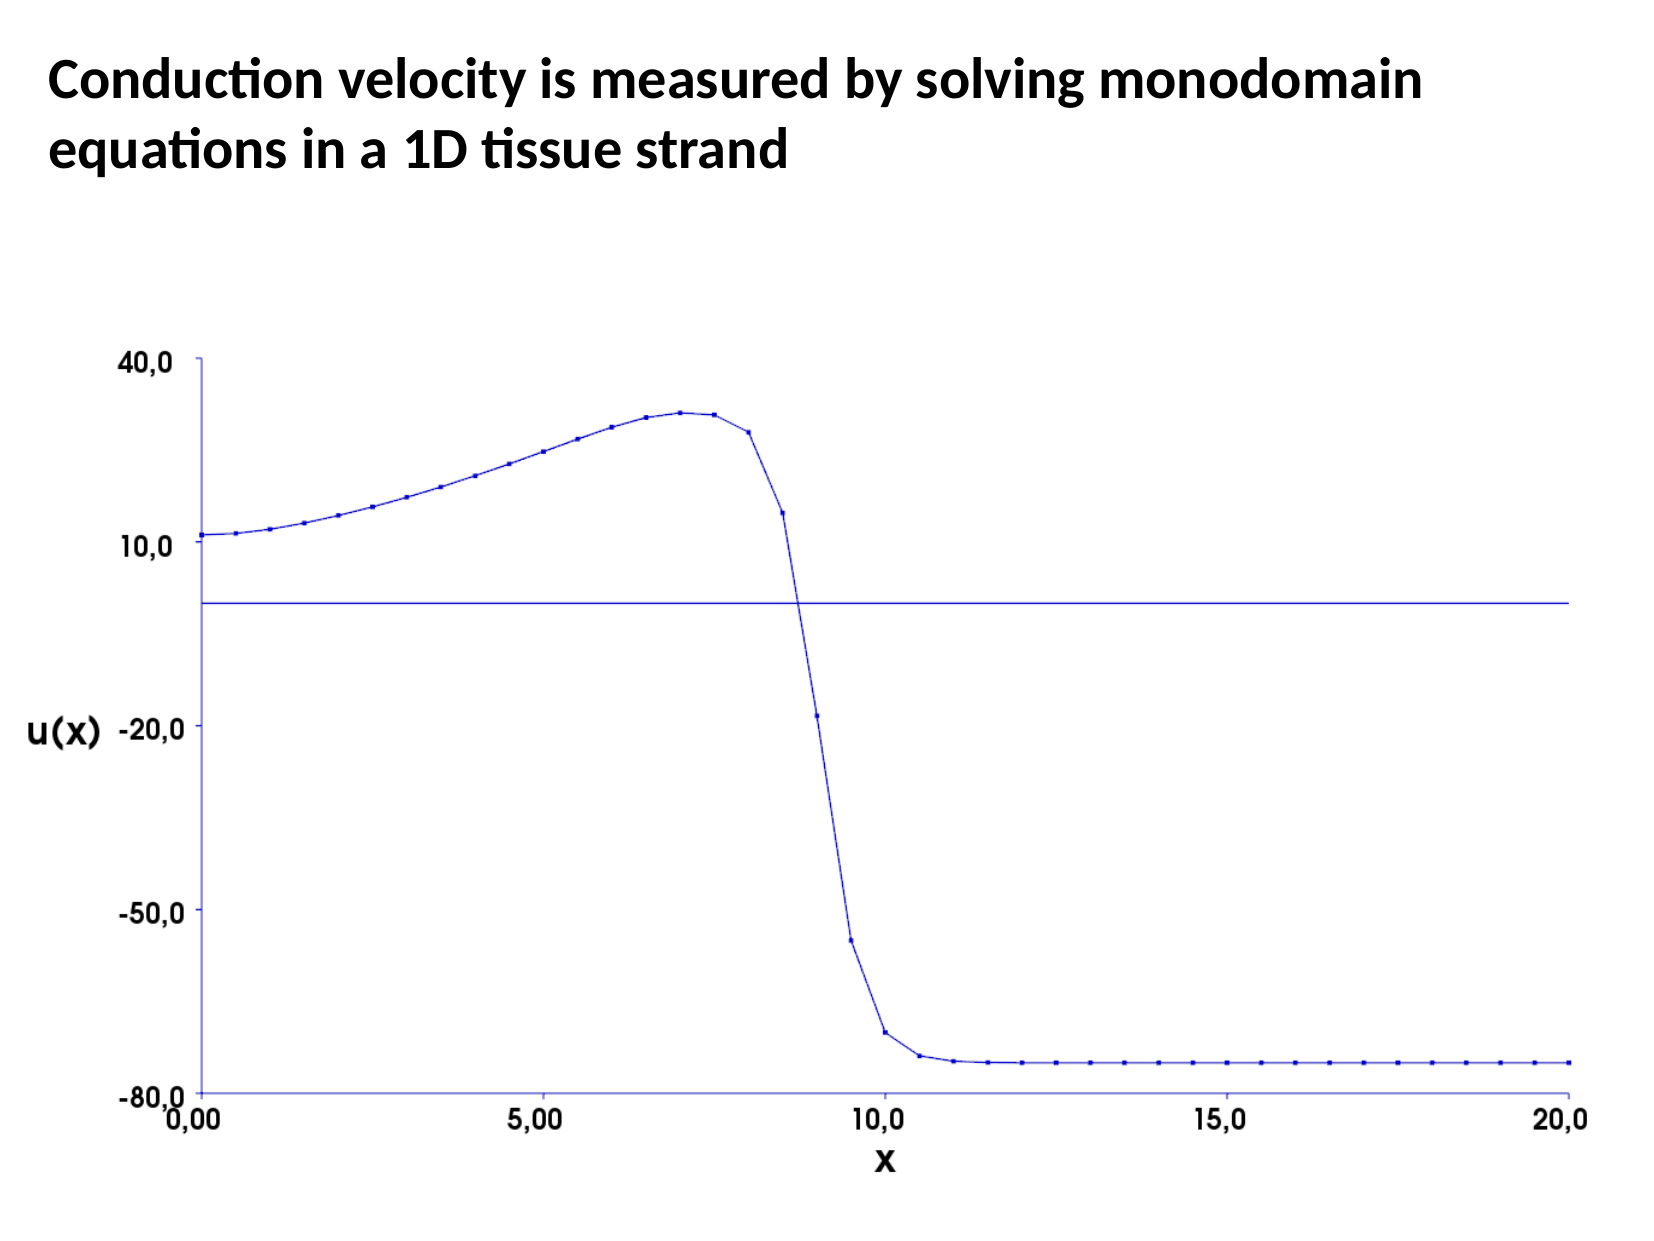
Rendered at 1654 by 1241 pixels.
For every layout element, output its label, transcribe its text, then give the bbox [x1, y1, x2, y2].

text_box Conduction velocity is measured by solving monodomain equations in a 1D tissue strand [33, 33, 1654, 205]
picture [13, 305, 1634, 1207]
